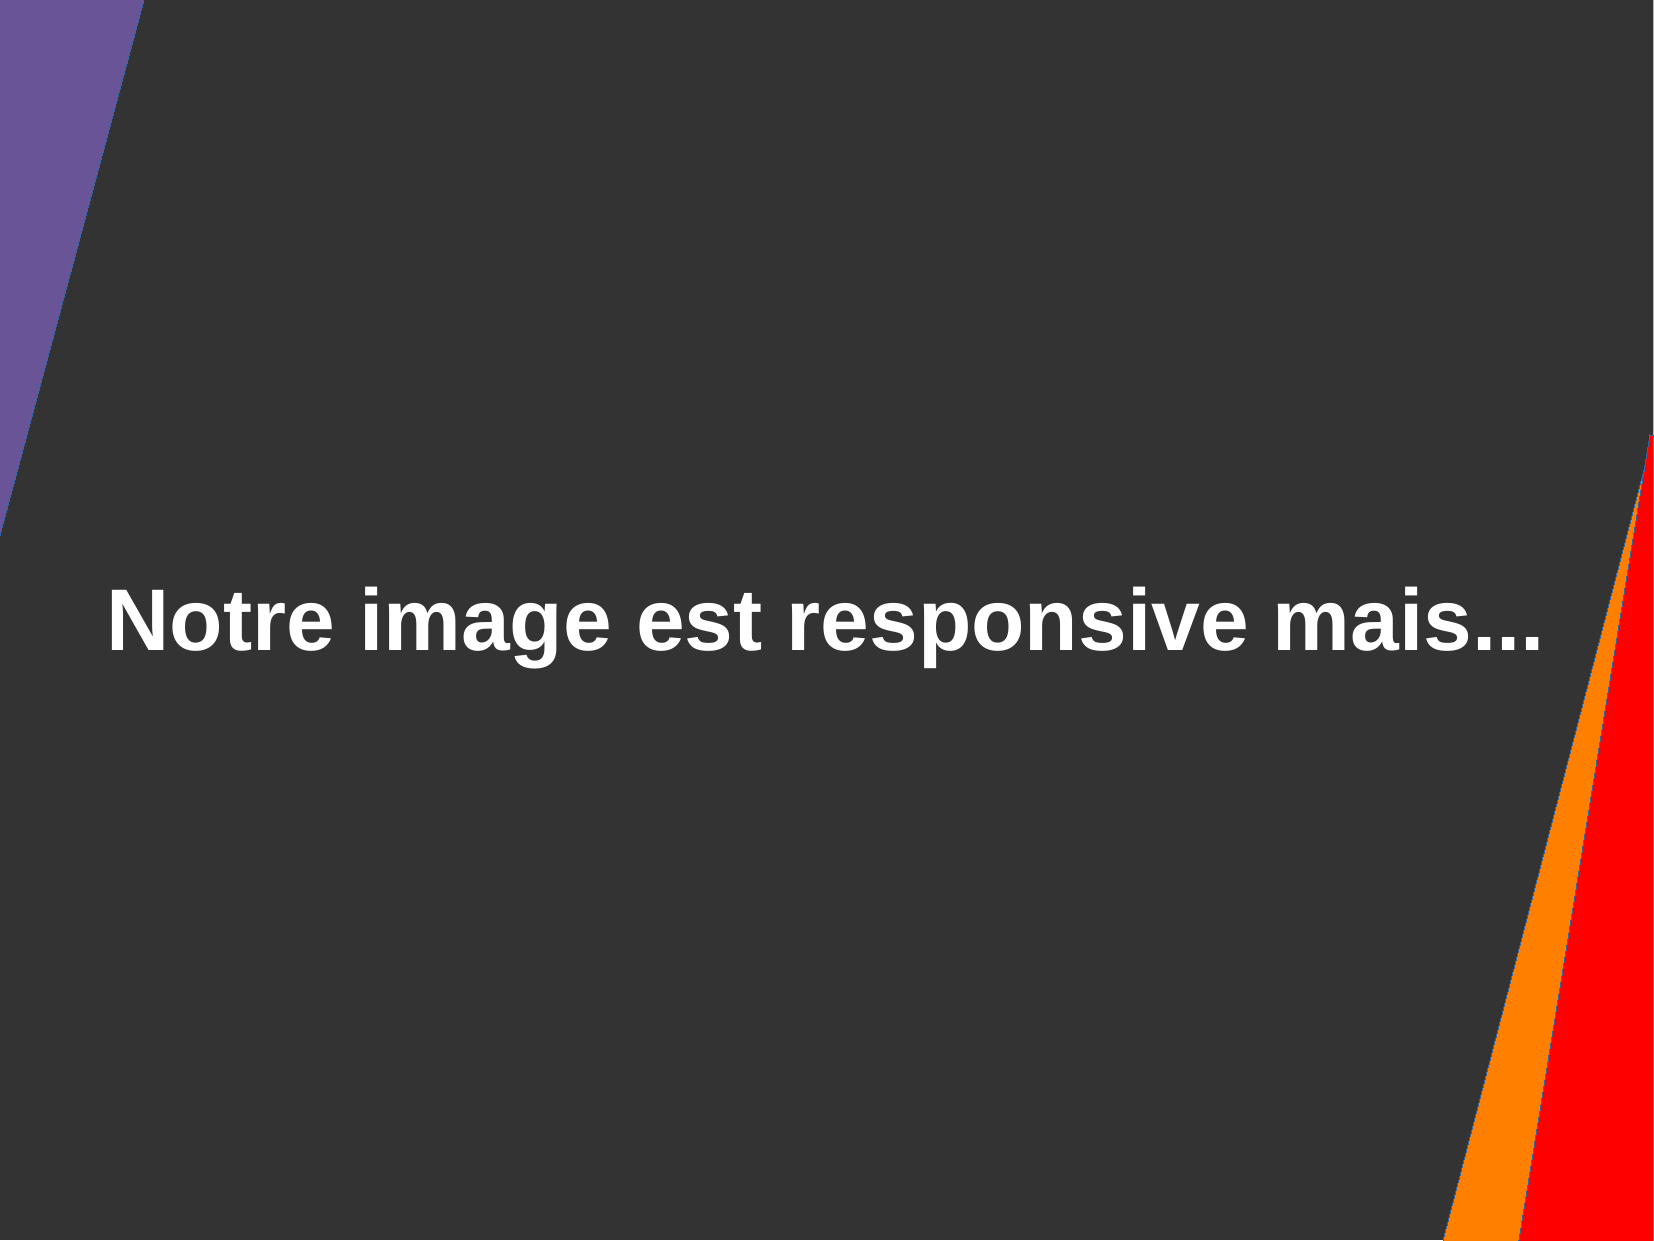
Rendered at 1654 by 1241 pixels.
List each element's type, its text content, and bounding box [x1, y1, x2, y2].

title Notre image est responsive mais... [31, 571, 1622, 702]
text_box [1442, 434, 1654, 1241]
text_box [0, 0, 144, 536]
